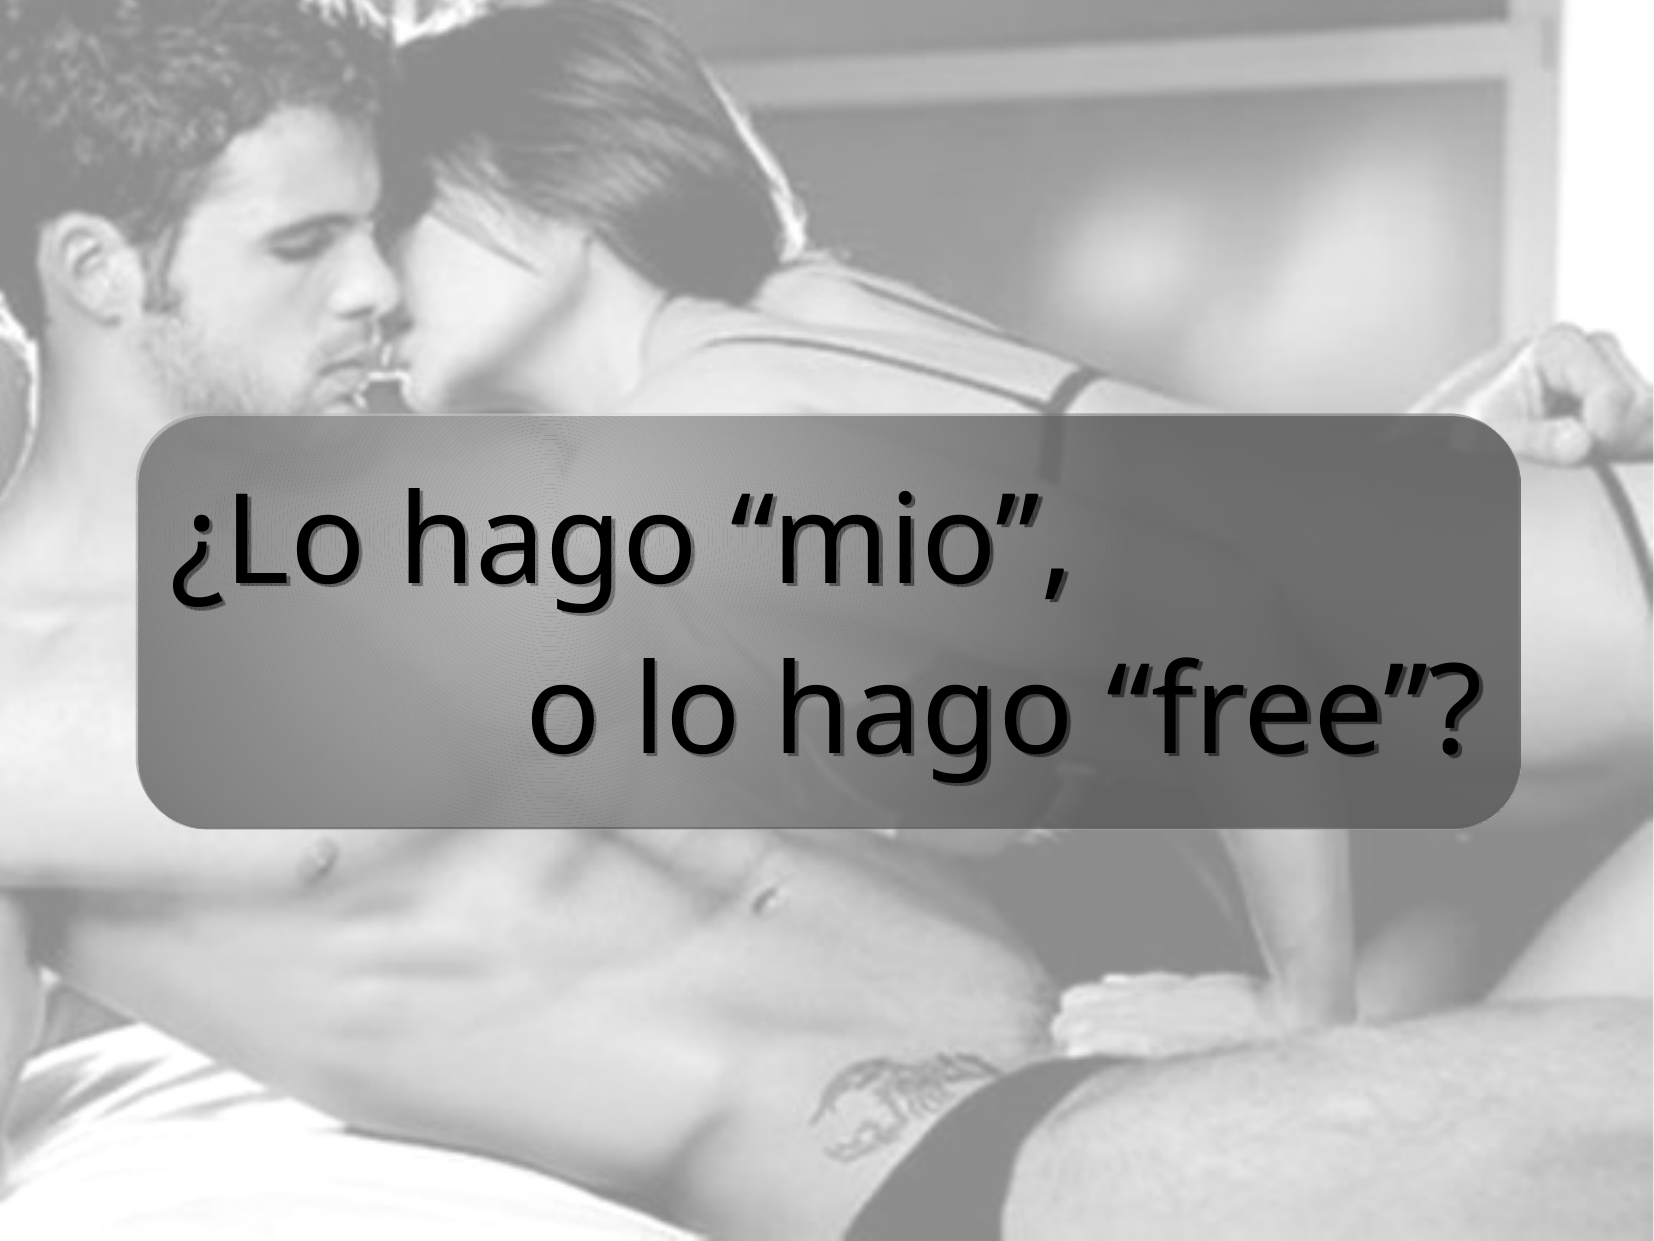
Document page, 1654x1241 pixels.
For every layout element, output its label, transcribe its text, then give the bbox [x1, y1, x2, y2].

text_box ¿Lo hago “mio”, o lo hago “free”? [135, 413, 1518, 827]
picture [0, 0, 1654, 1241]
